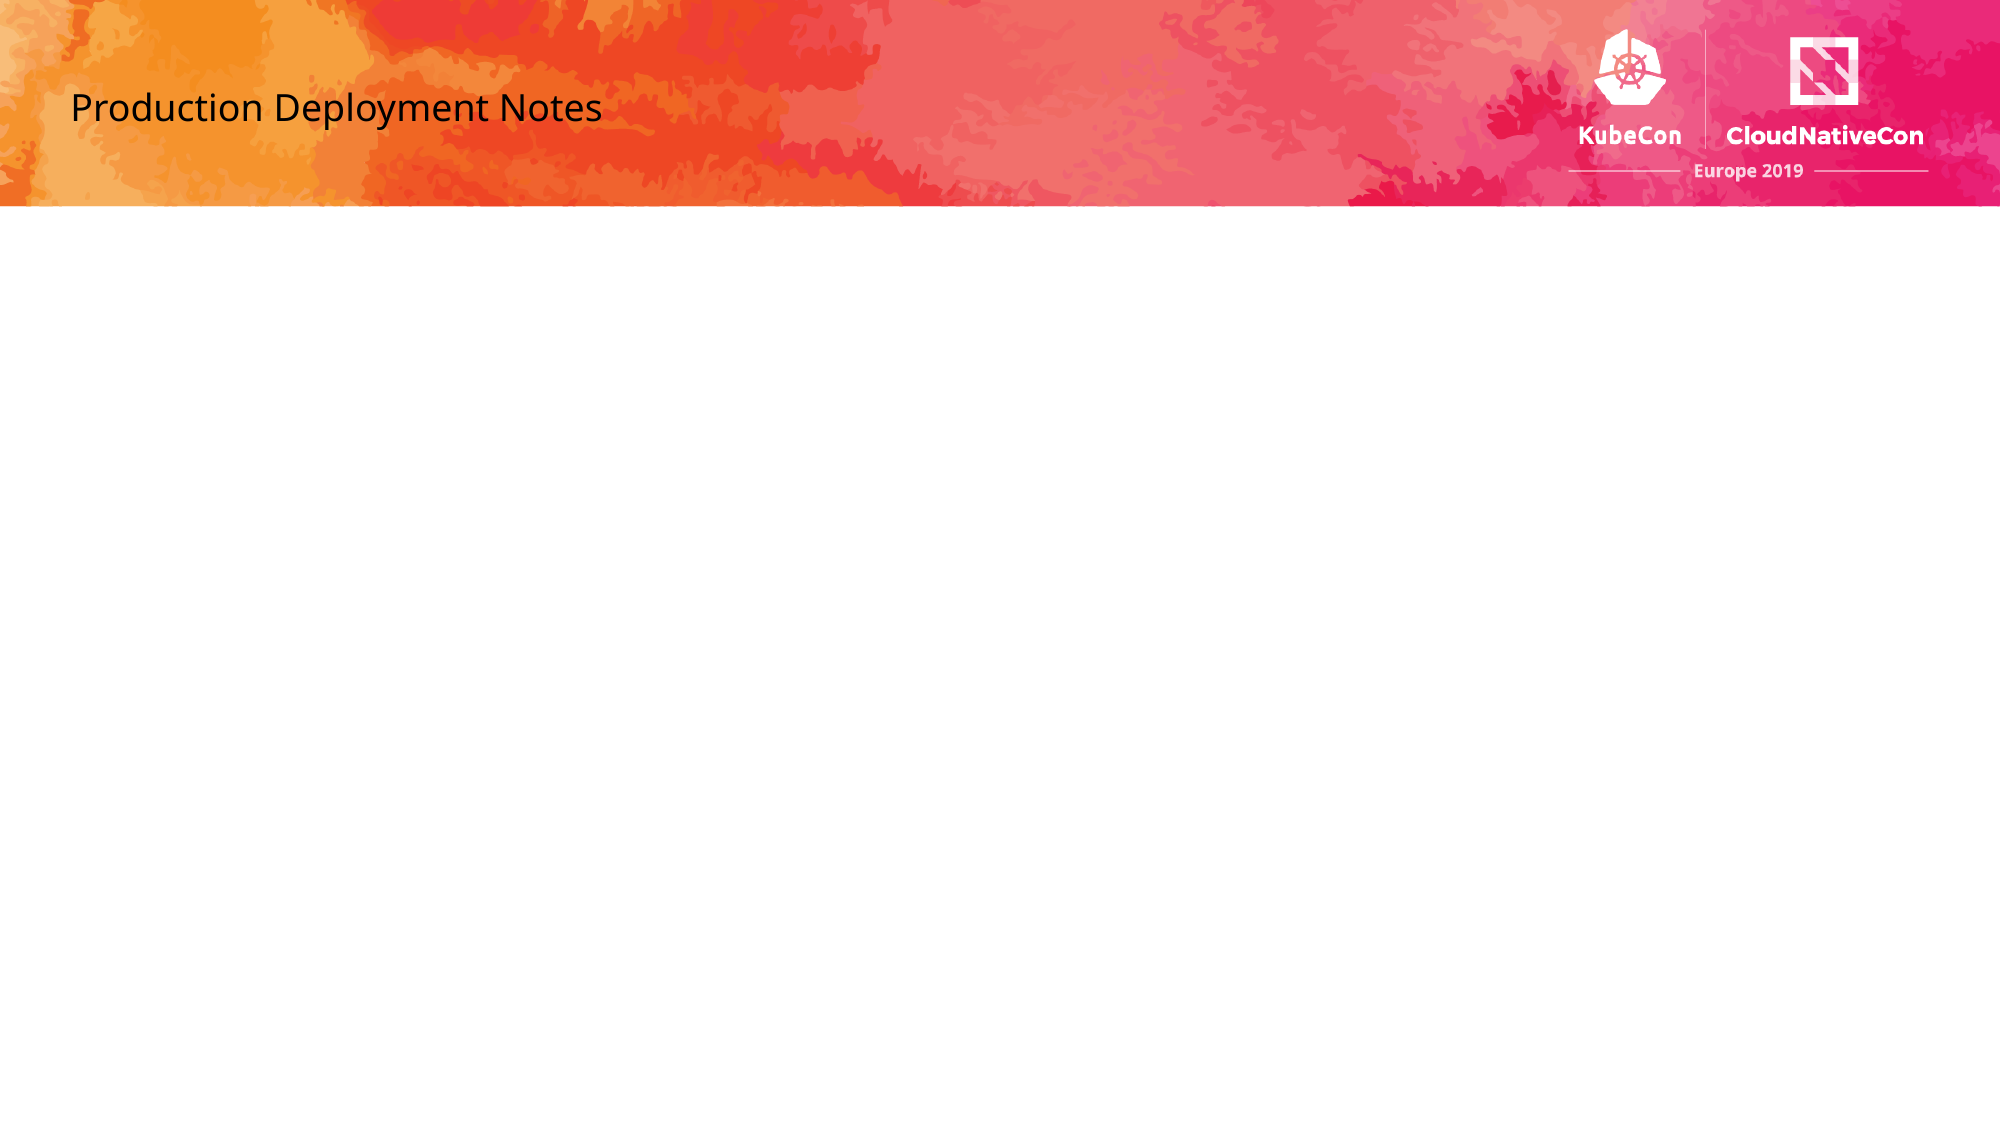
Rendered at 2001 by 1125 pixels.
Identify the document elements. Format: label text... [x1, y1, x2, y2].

title Production Deployment Notes [70, 0, 1796, 217]
picture [0, 0, 2000, 1125]
